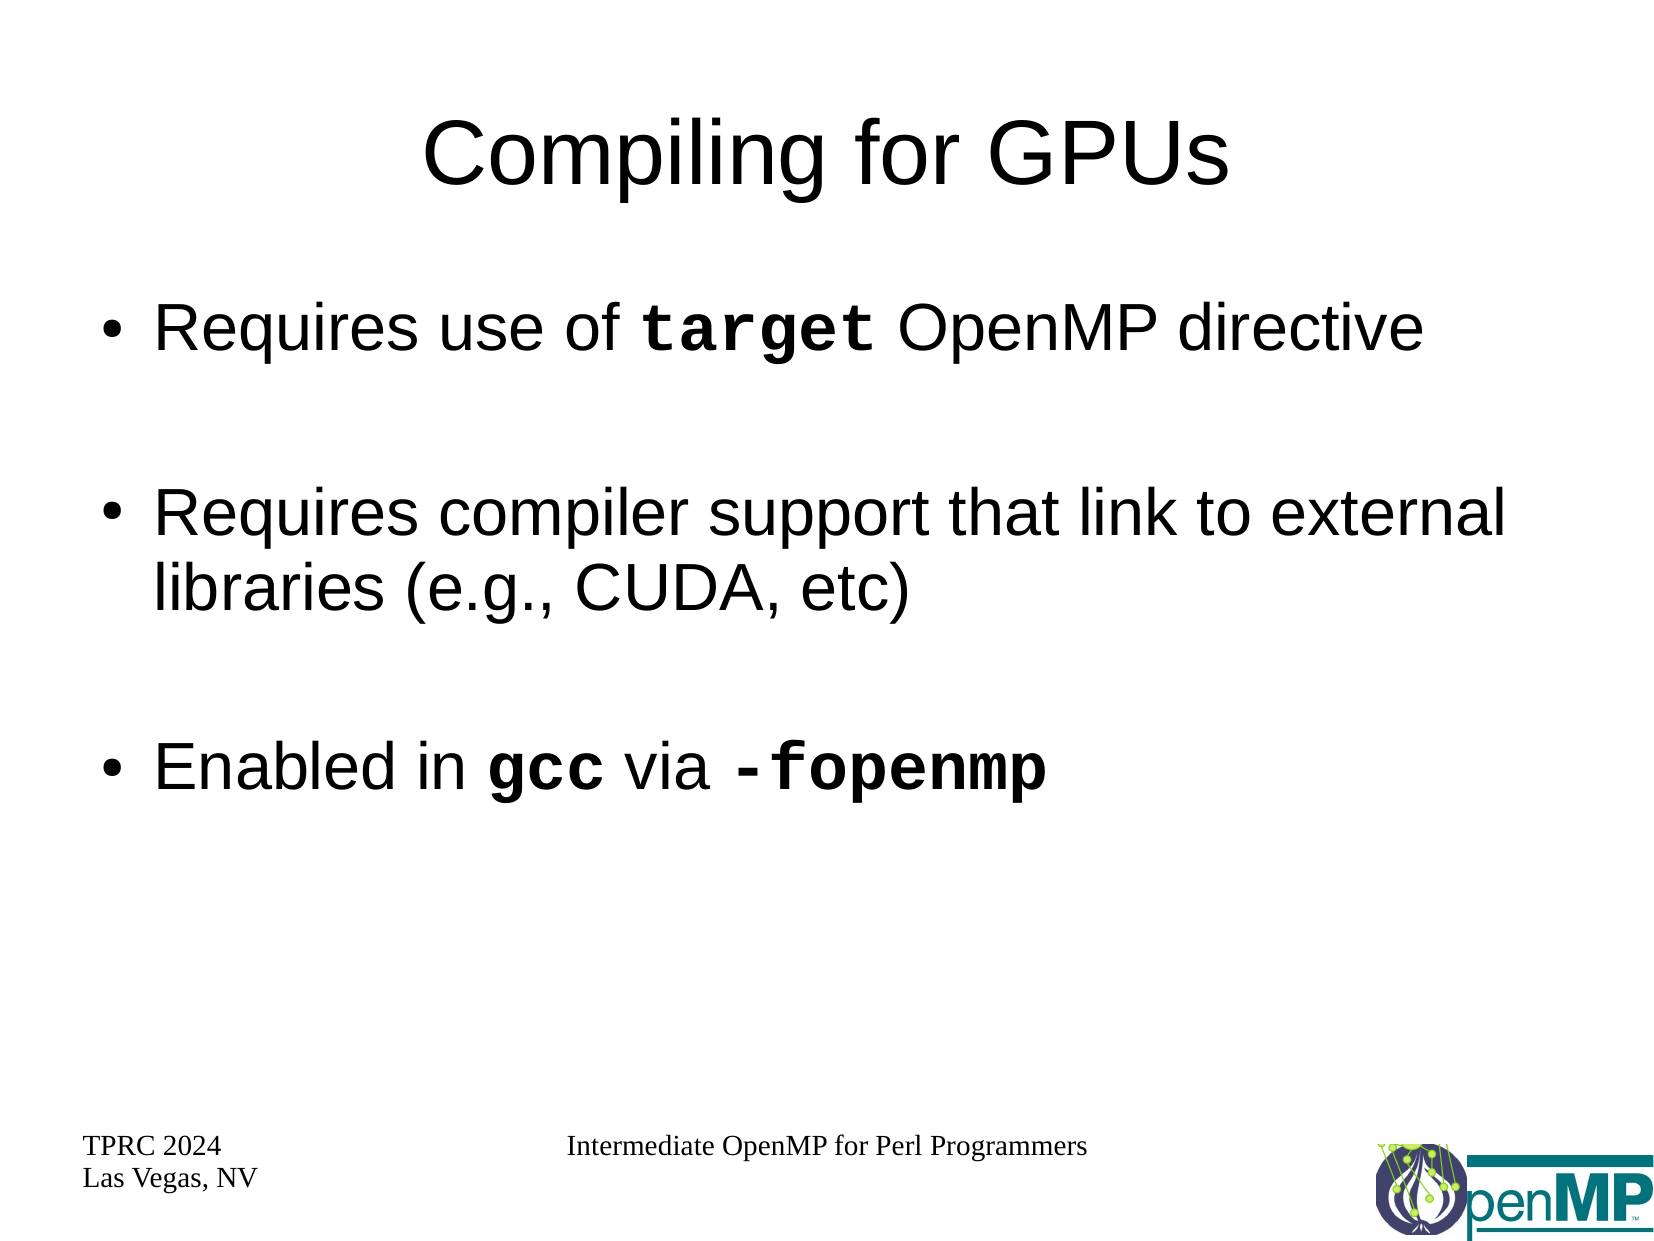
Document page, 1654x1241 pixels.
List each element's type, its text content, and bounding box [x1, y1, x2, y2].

list Requires use of target OpenMP directive Requires compiler support that link to external libraries (e.g., CUDA, etc) Enabled in gcc via -fopenmp [82, 290, 1571, 1109]
picture [1376, 1144, 1654, 1241]
title Compiling for GPUs [82, 49, 1571, 257]
